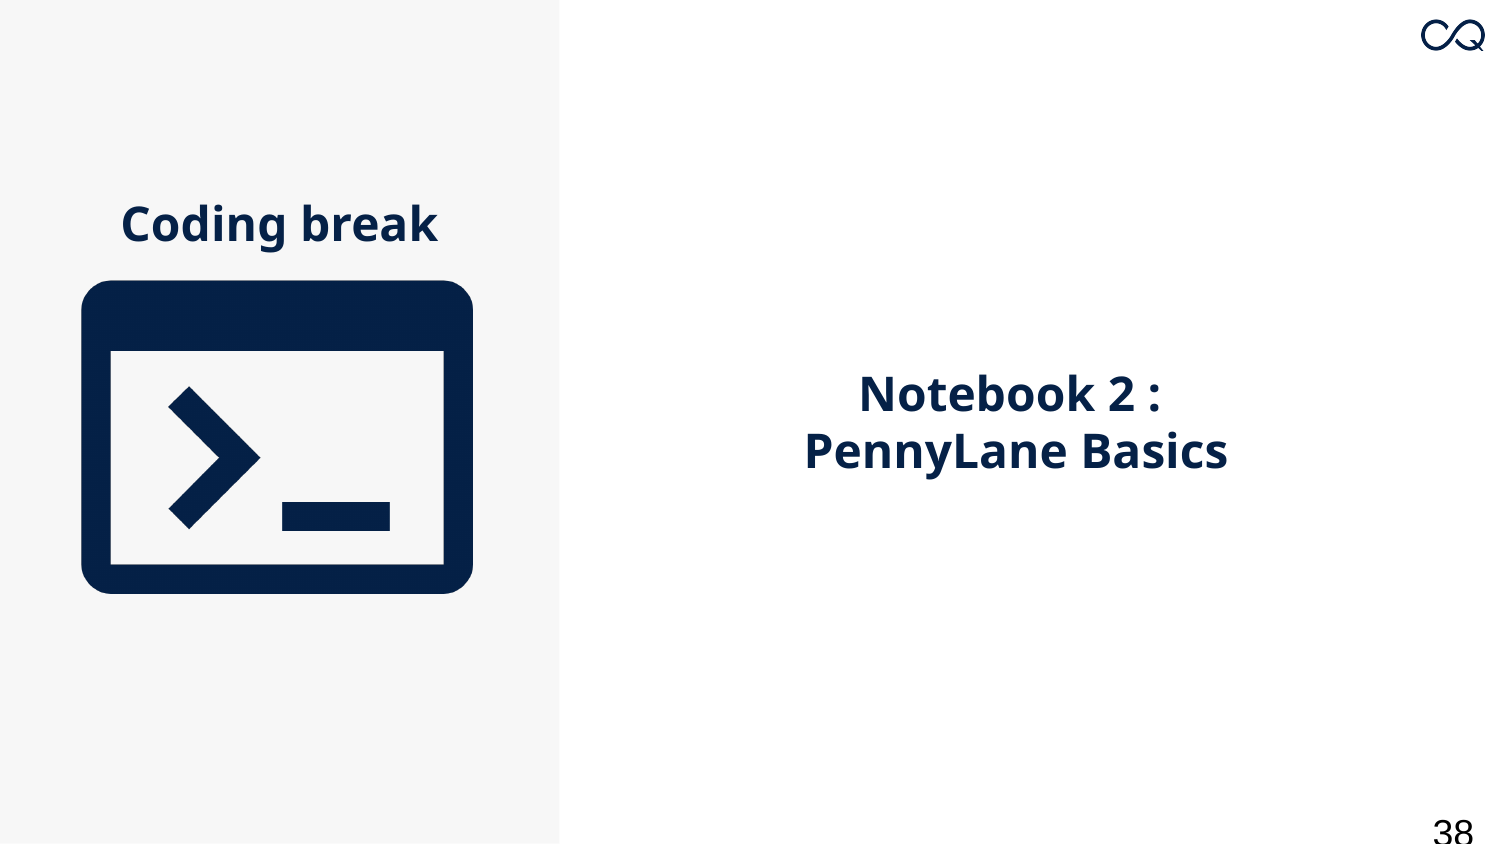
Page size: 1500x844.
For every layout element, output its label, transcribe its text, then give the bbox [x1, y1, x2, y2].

title Coding break [105, 178, 458, 262]
title Notebook 2 : PennyLane Basics [599, 348, 1433, 496]
picture [1421, 19, 1485, 51]
picture [42, 262, 512, 672]
